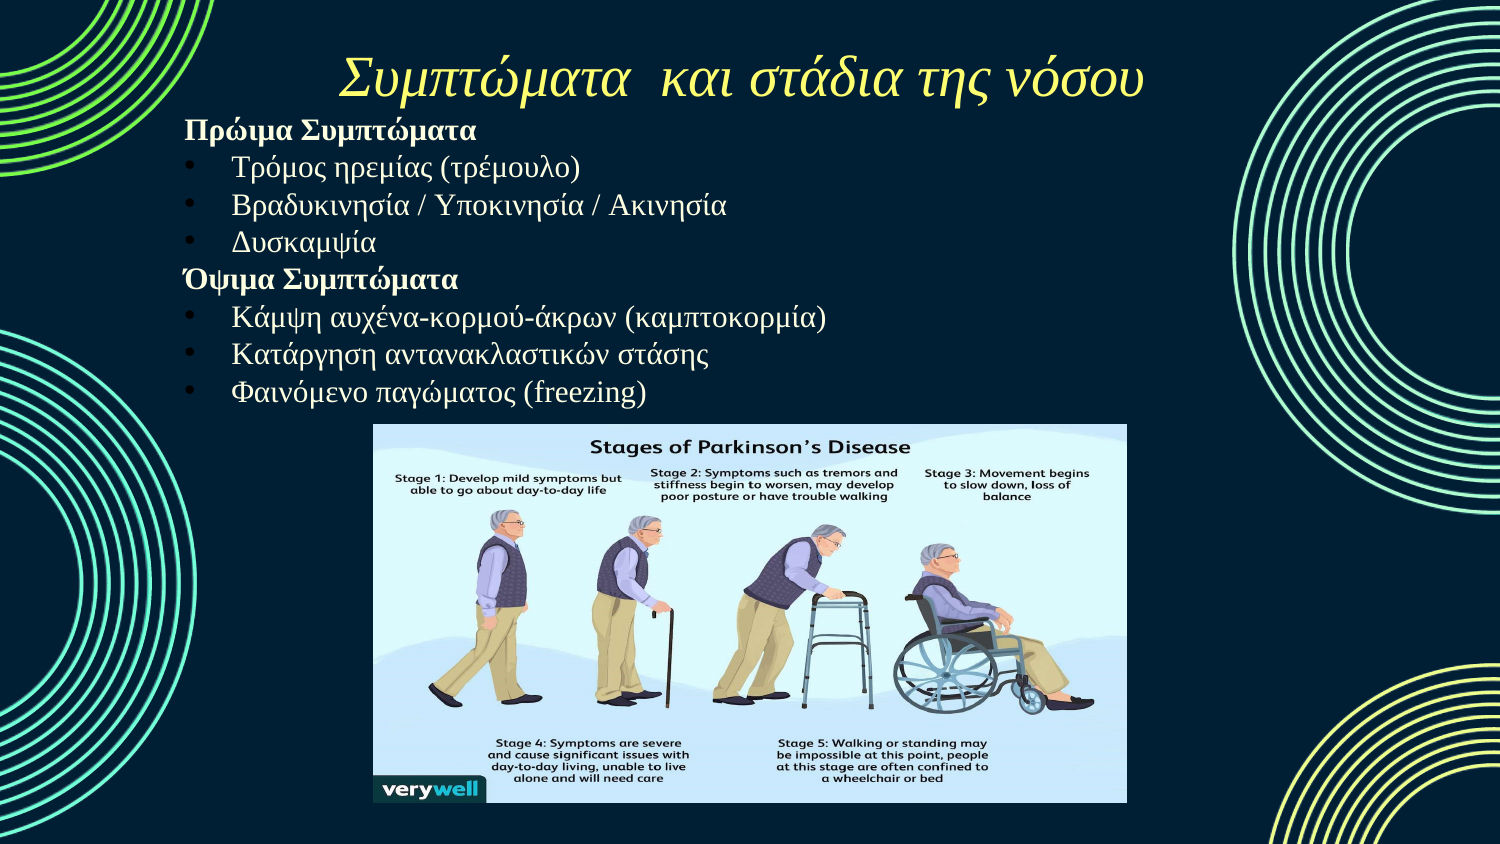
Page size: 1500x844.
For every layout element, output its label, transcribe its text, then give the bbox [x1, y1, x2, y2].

title Συμπτώματα και στάδια της νόσου [113, 23, 1387, 71]
picture [373, 424, 1127, 803]
text_box Πρώιμα Συμπτώματα Τρόμος ηρεμίας (τρέμουλο) Βραδυκινησία / Υποκινησία / Ακινησία Δυσκαμψία Όψιμα Συμπτώματα Κάμψη αυχένα-κορμού-άκρων (καμπτοκορμία) Κατάργηση αντανακλαστικών στάσης Φαινόμενο παγώματος (freezing) [169, 101, 1032, 420]
text_box [0, 370, 965, 422]
